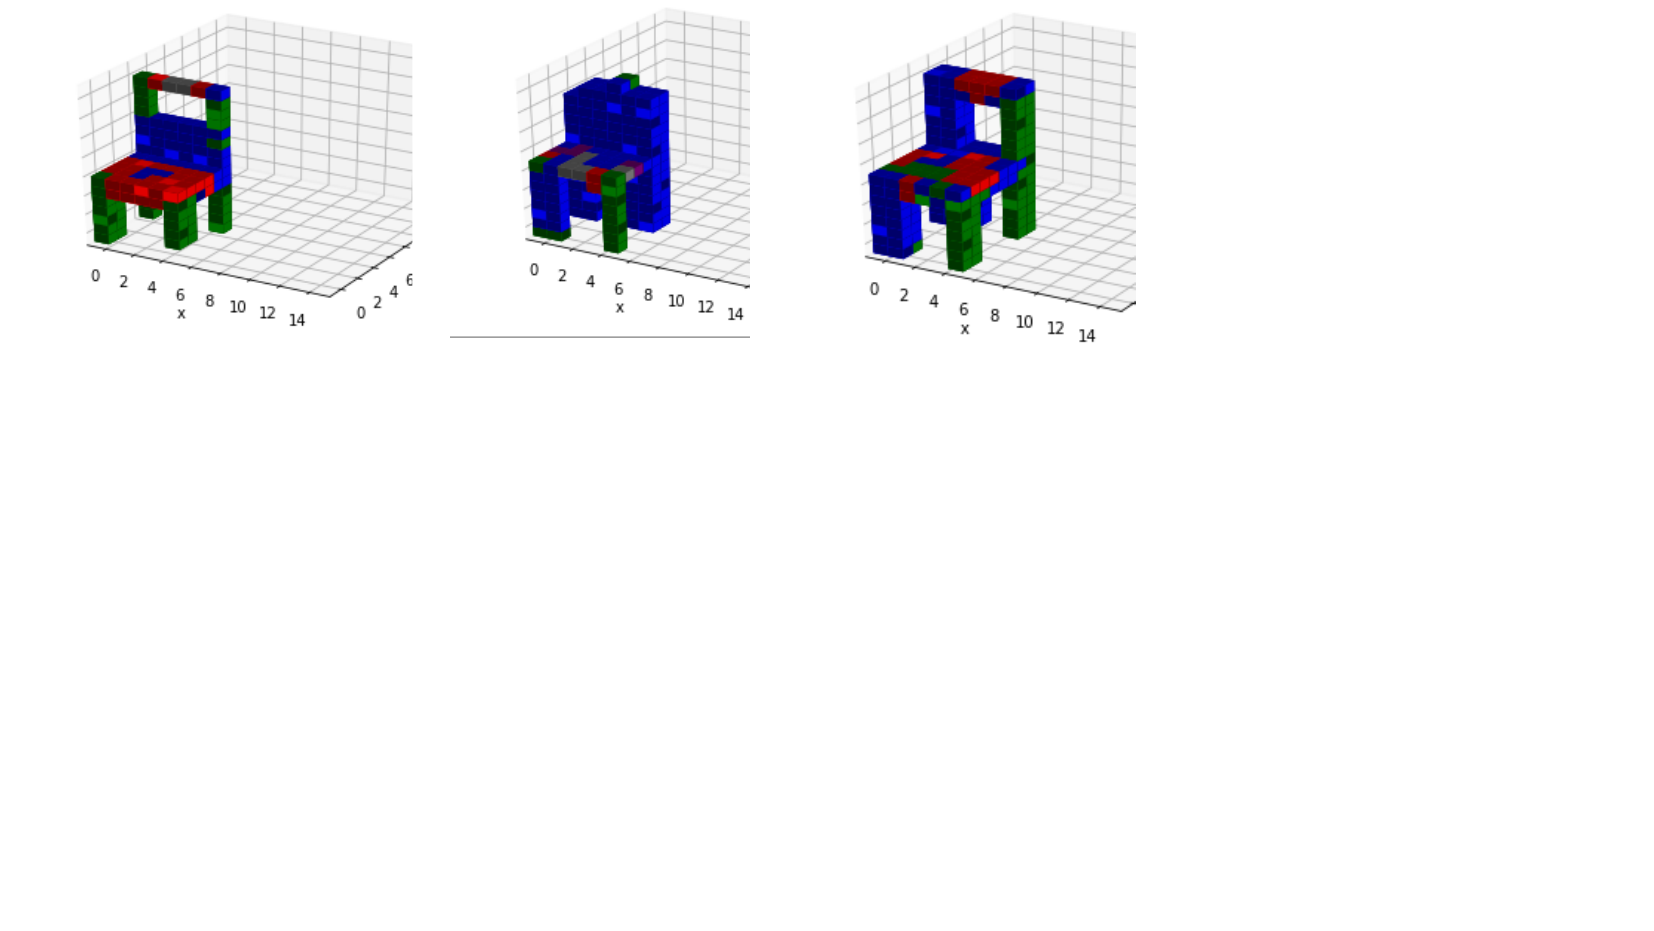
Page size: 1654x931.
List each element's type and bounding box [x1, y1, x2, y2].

picture [787, 0, 1136, 350]
picture [450, 0, 750, 338]
picture [23, 0, 413, 338]
